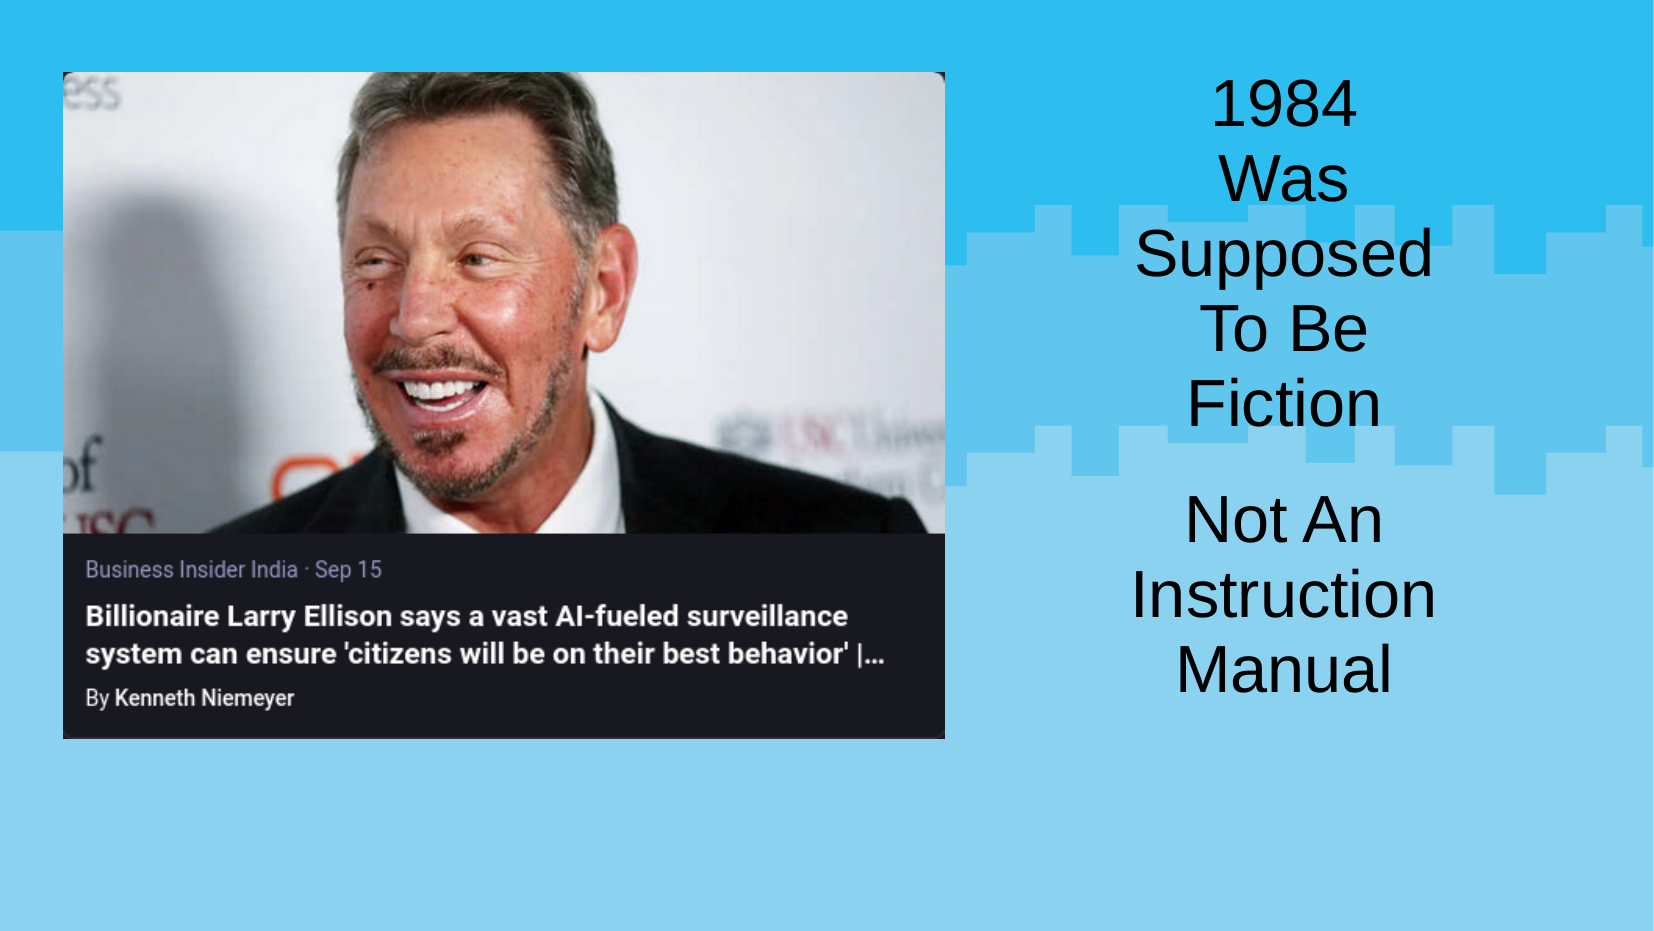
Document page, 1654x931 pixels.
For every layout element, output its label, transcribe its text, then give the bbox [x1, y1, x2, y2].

picture [0, 0, 1654, 931]
text_box 1984 Was Supposed To Be Fiction Not An Instruction Manual [1003, 59, 1565, 857]
